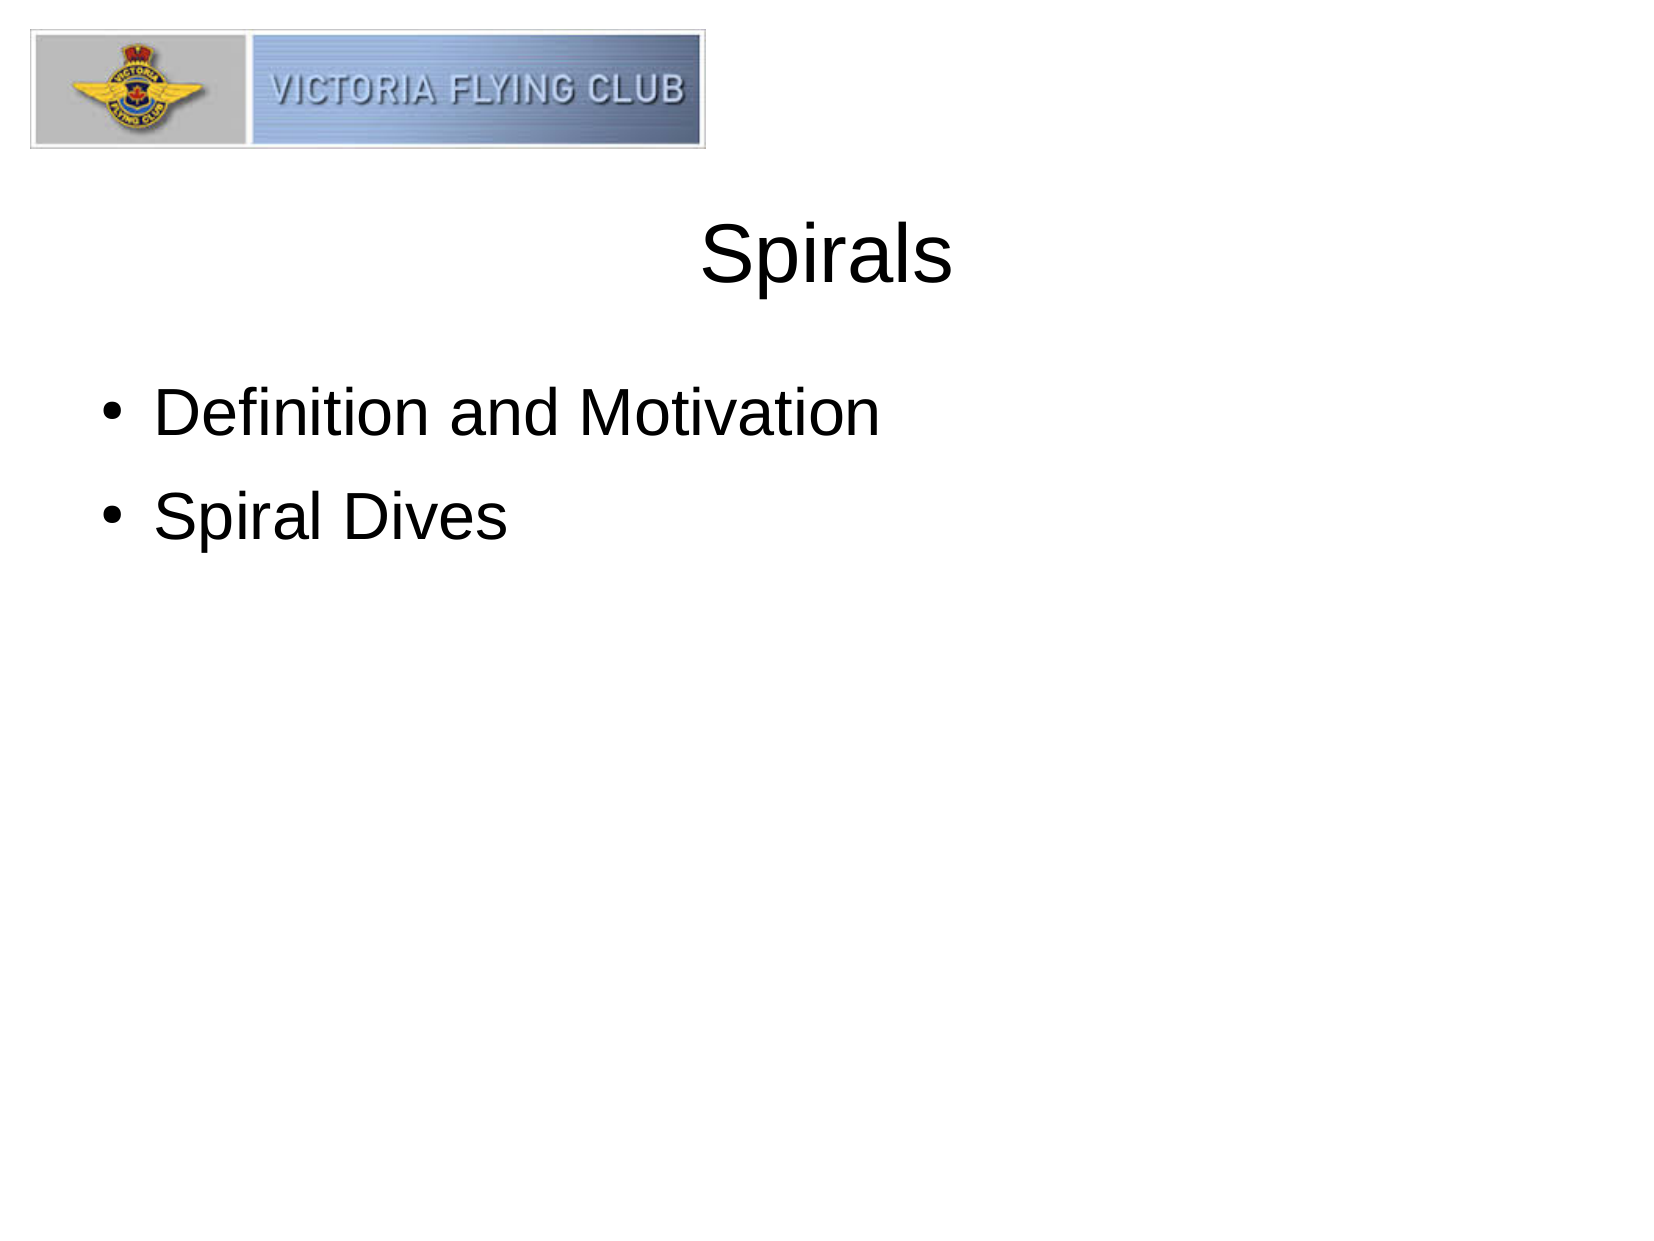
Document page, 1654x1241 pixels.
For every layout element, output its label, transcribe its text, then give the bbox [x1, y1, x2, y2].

list Definition and Motivation Spiral Dives [82, 375, 1571, 1095]
picture [30, 29, 706, 149]
title Spirals [82, 150, 1571, 358]
